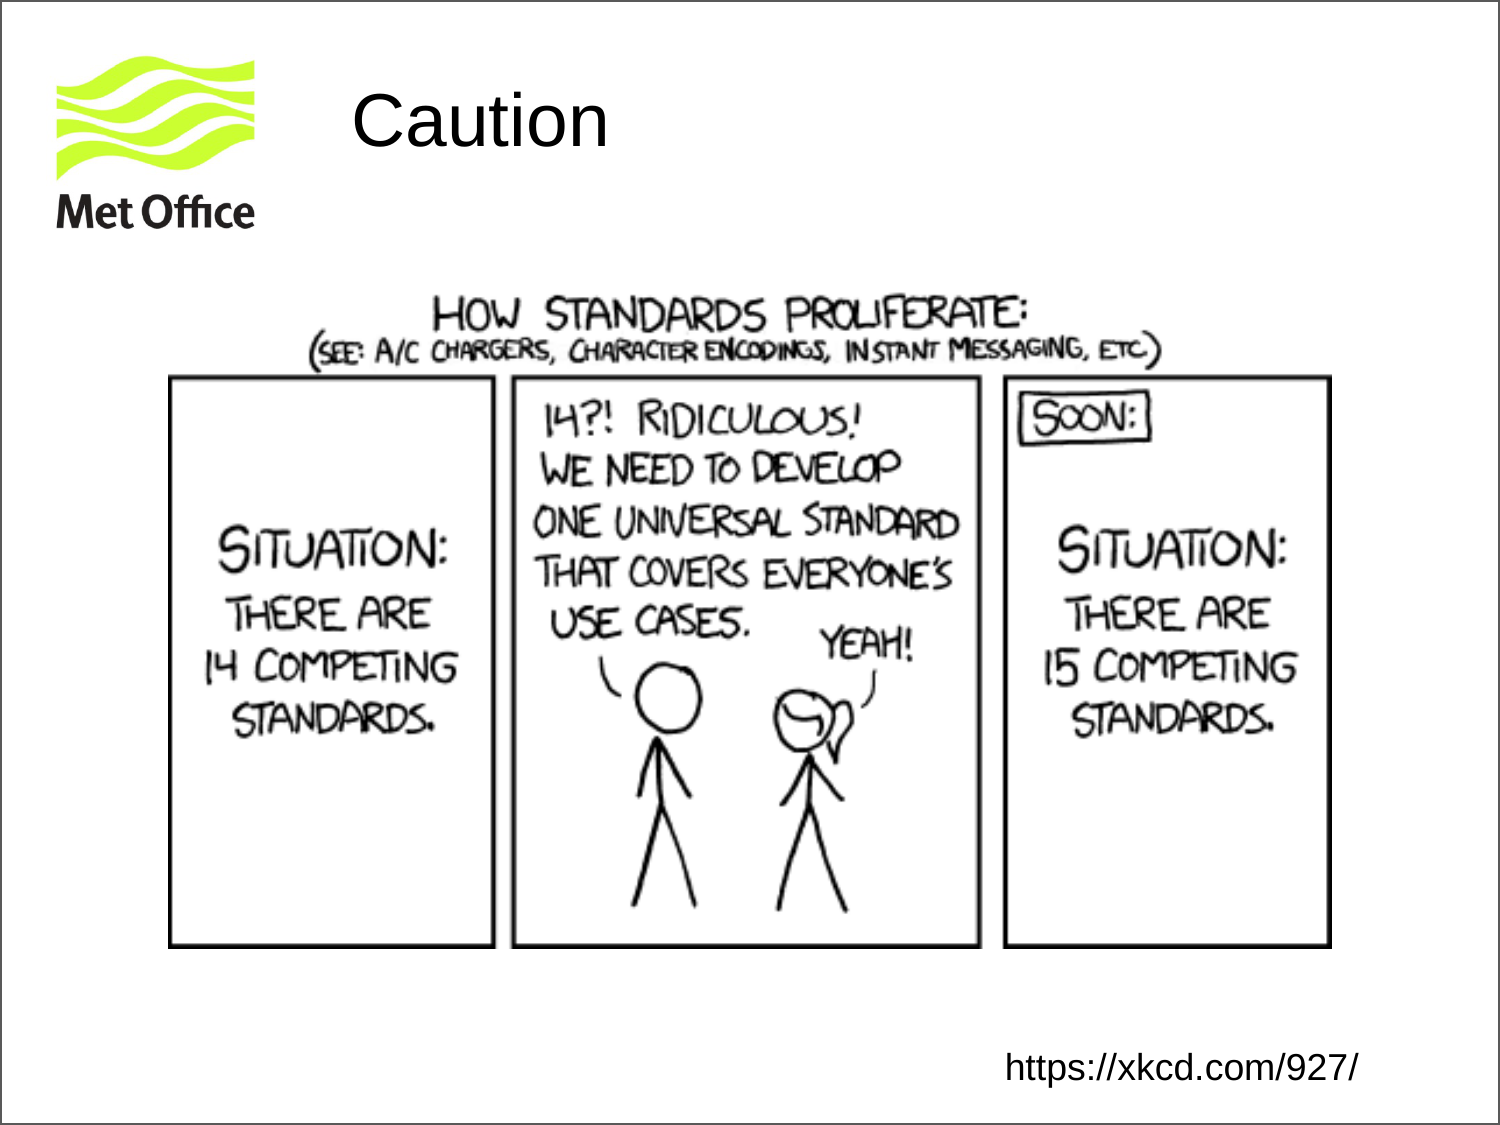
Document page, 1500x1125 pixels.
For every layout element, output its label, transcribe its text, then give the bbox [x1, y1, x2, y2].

picture [24, 21, 287, 262]
text_box https://xkcd.com/927/ [990, 1035, 1500, 1095]
picture [168, 289, 1332, 949]
text_box Caution [336, 63, 625, 170]
